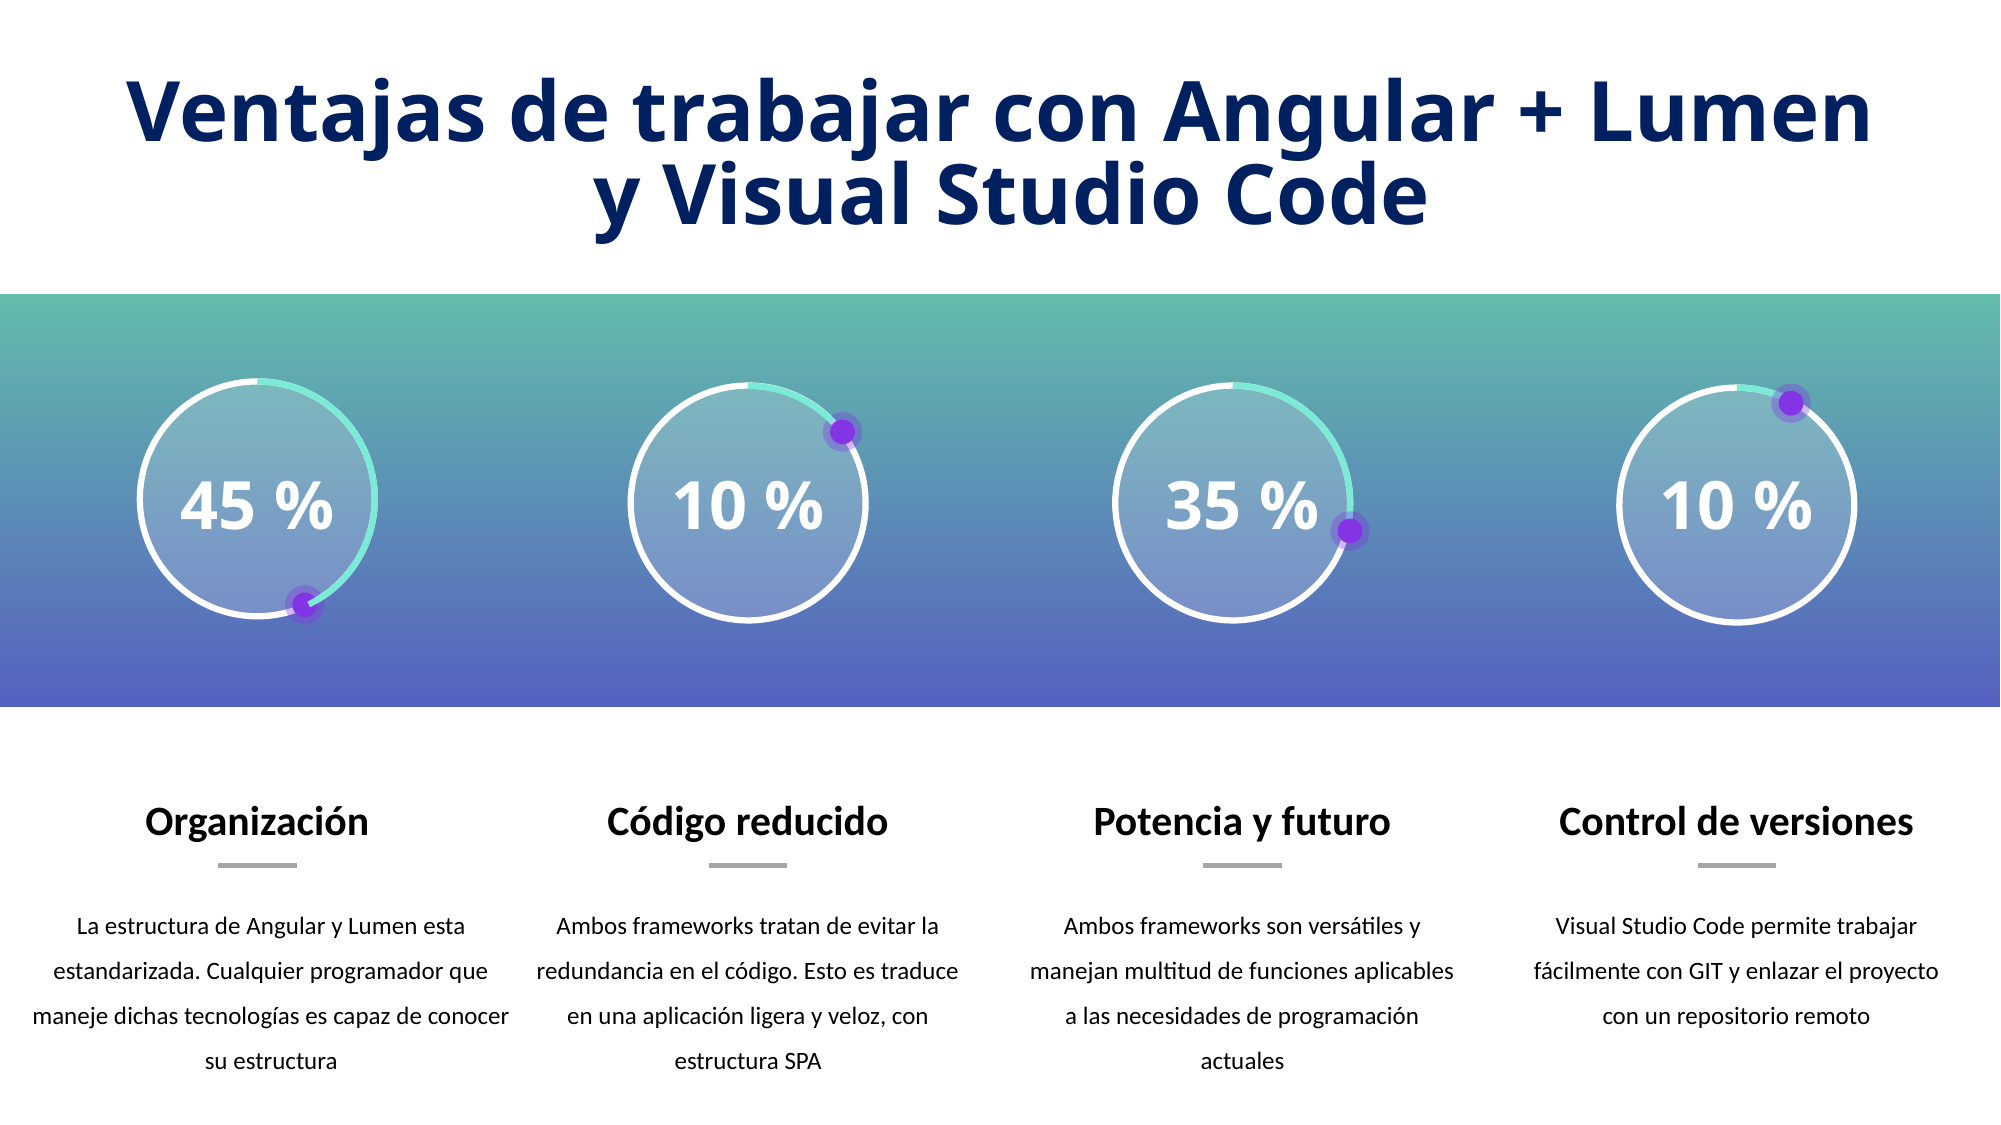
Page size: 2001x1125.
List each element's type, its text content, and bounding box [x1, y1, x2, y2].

text_box Código reducido [606, 794, 891, 845]
text_box Ambos frameworks tratan de evitar la redundancia en el código. Esto es traduce en una aplicación ligera y veloz, con estructura SPA [530, 894, 966, 1072]
text_box Potencia y futuro [1092, 794, 1393, 845]
text_box Ventajas de trabajar con Angular + Lumen y Visual Studio Code [118, 75, 1906, 266]
text_box Control de versiones [1557, 794, 1916, 845]
text_box 10 % [683, 462, 813, 544]
text_box Visual Studio Code permite trabajar fácilmente con GIT y enlazar el proyecto con un repositorio remoto [1519, 894, 1955, 1027]
text_box 35 % [1178, 462, 1307, 544]
text_box [0, 294, 2000, 707]
text_box 10 % [1672, 462, 1802, 544]
text_box 45 % [193, 462, 322, 544]
text_box Organización [144, 794, 371, 845]
text_box La estructura de Angular y Lumen esta estandarizada. Cualquier programador que maneje dichas tecnologías es capaz de conocer su estructura [29, 894, 514, 1072]
text_box Ambos frameworks son versátiles y manejan multitud de funciones aplicables a las necesidades de programación actuales [1024, 894, 1461, 1072]
